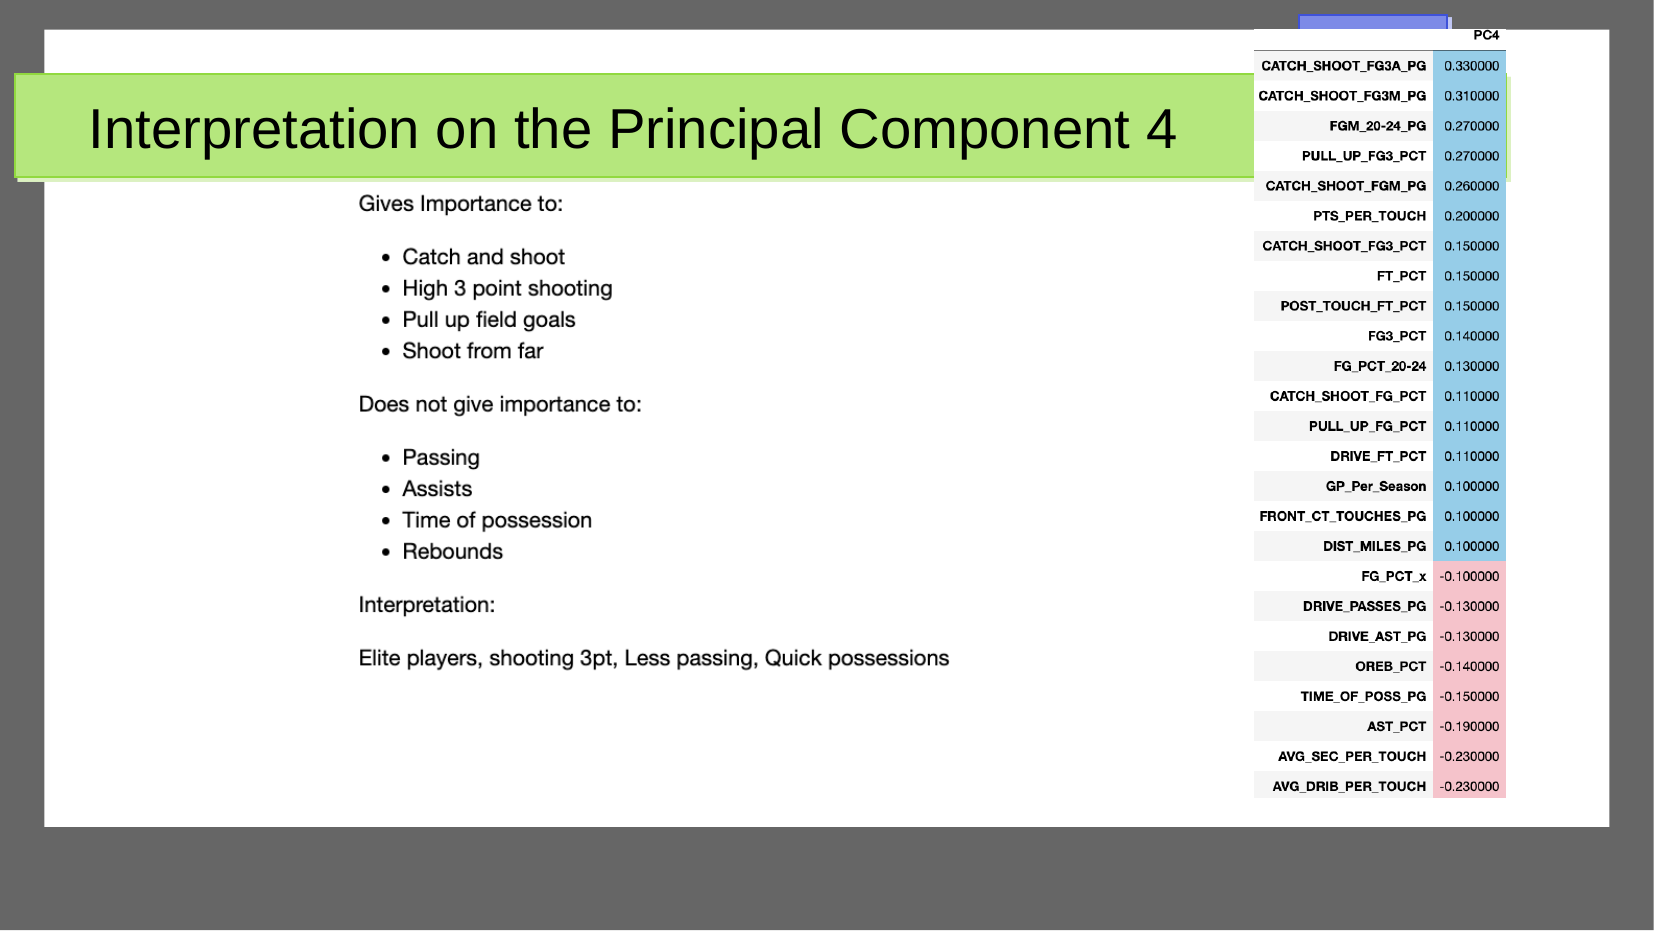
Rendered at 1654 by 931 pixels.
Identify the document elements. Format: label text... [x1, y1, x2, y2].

picture [1254, 29, 1506, 798]
picture [354, 187, 955, 680]
title Interpretation on the Principal Component 4 [88, 73, 1254, 178]
